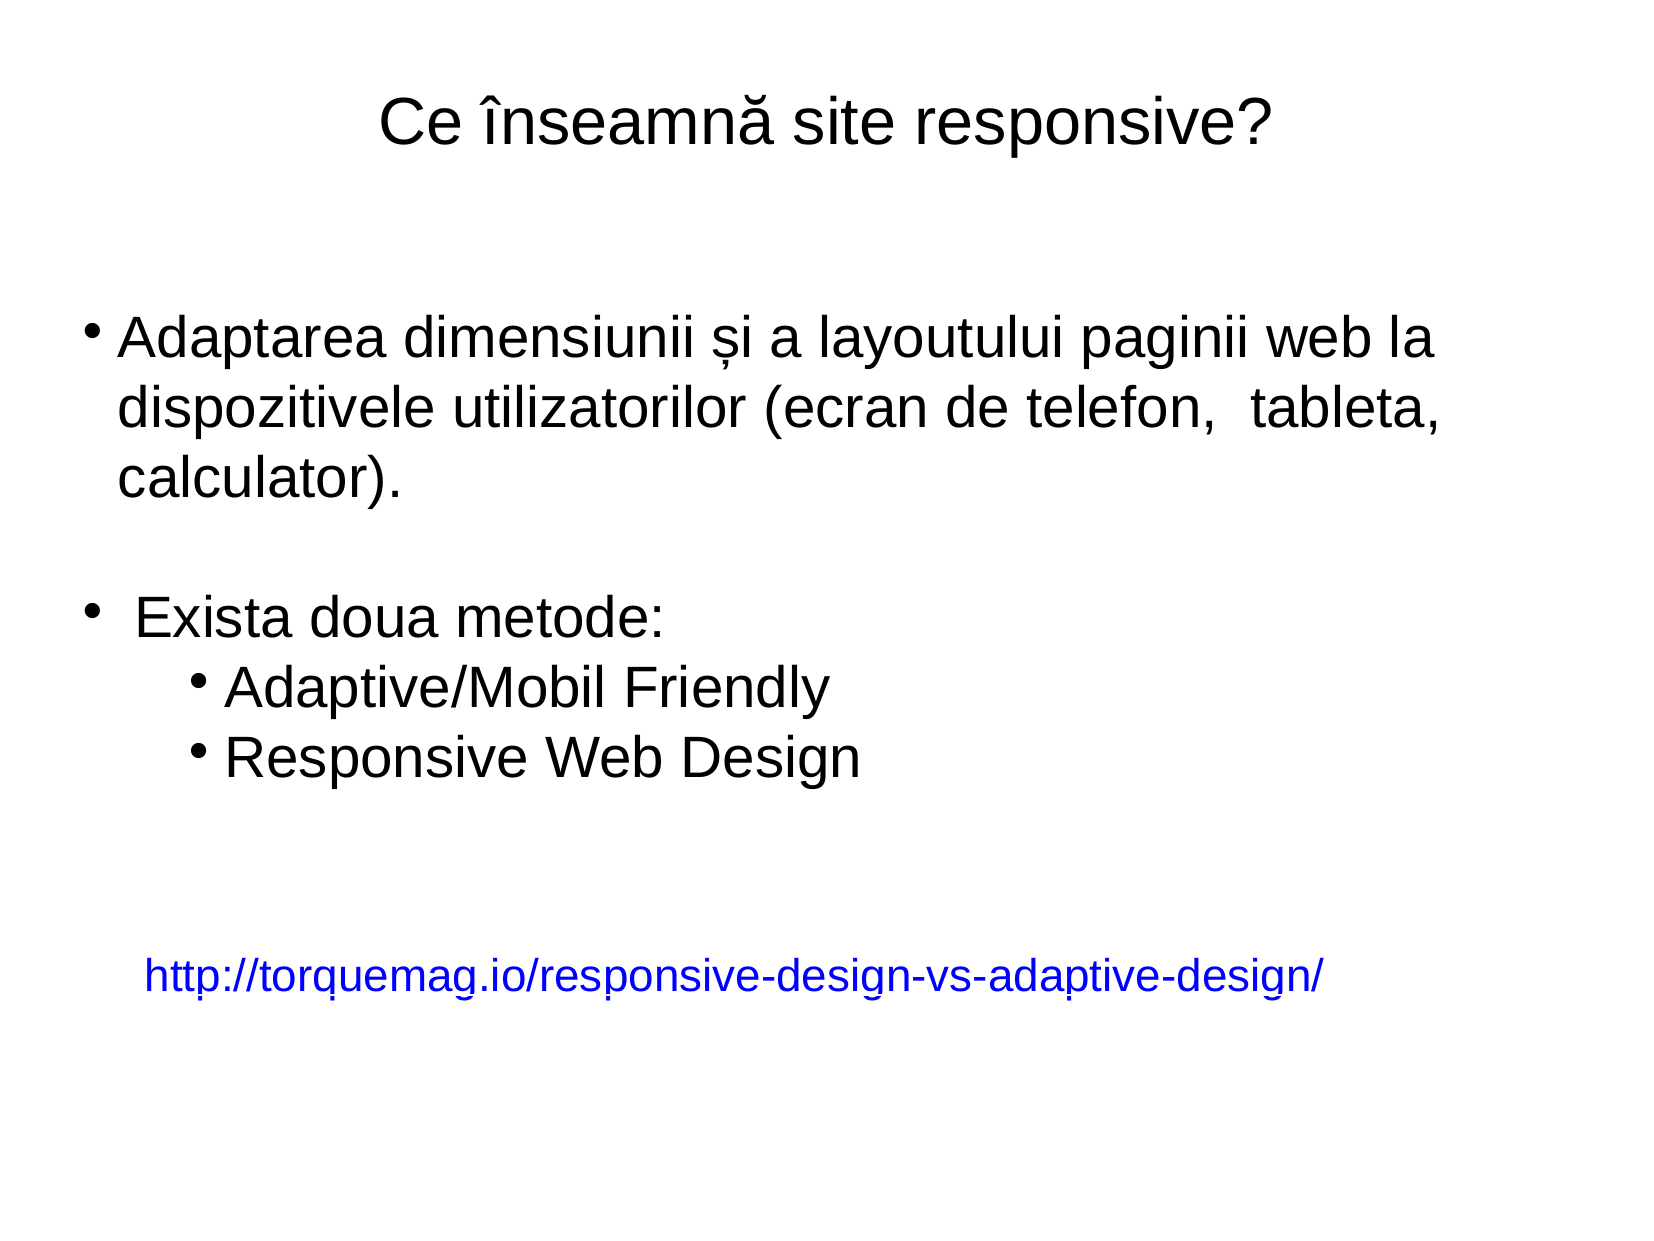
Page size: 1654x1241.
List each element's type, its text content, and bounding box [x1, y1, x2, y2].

text_box Ce înseamnă site responsive? [82, 47, 1571, 189]
text_box Adaptarea dimensiunii și a layoutului paginii web la dispozitivele utilizatorilor (ecran de telefon, tableta, calculator). Exista doua metode: Adaptive/Mobil Friendly Responsive Web Design [82, 299, 1571, 1019]
text_box http://torquemag.io/responsive-design-vs-adaptive-design/ [129, 937, 1394, 1004]
